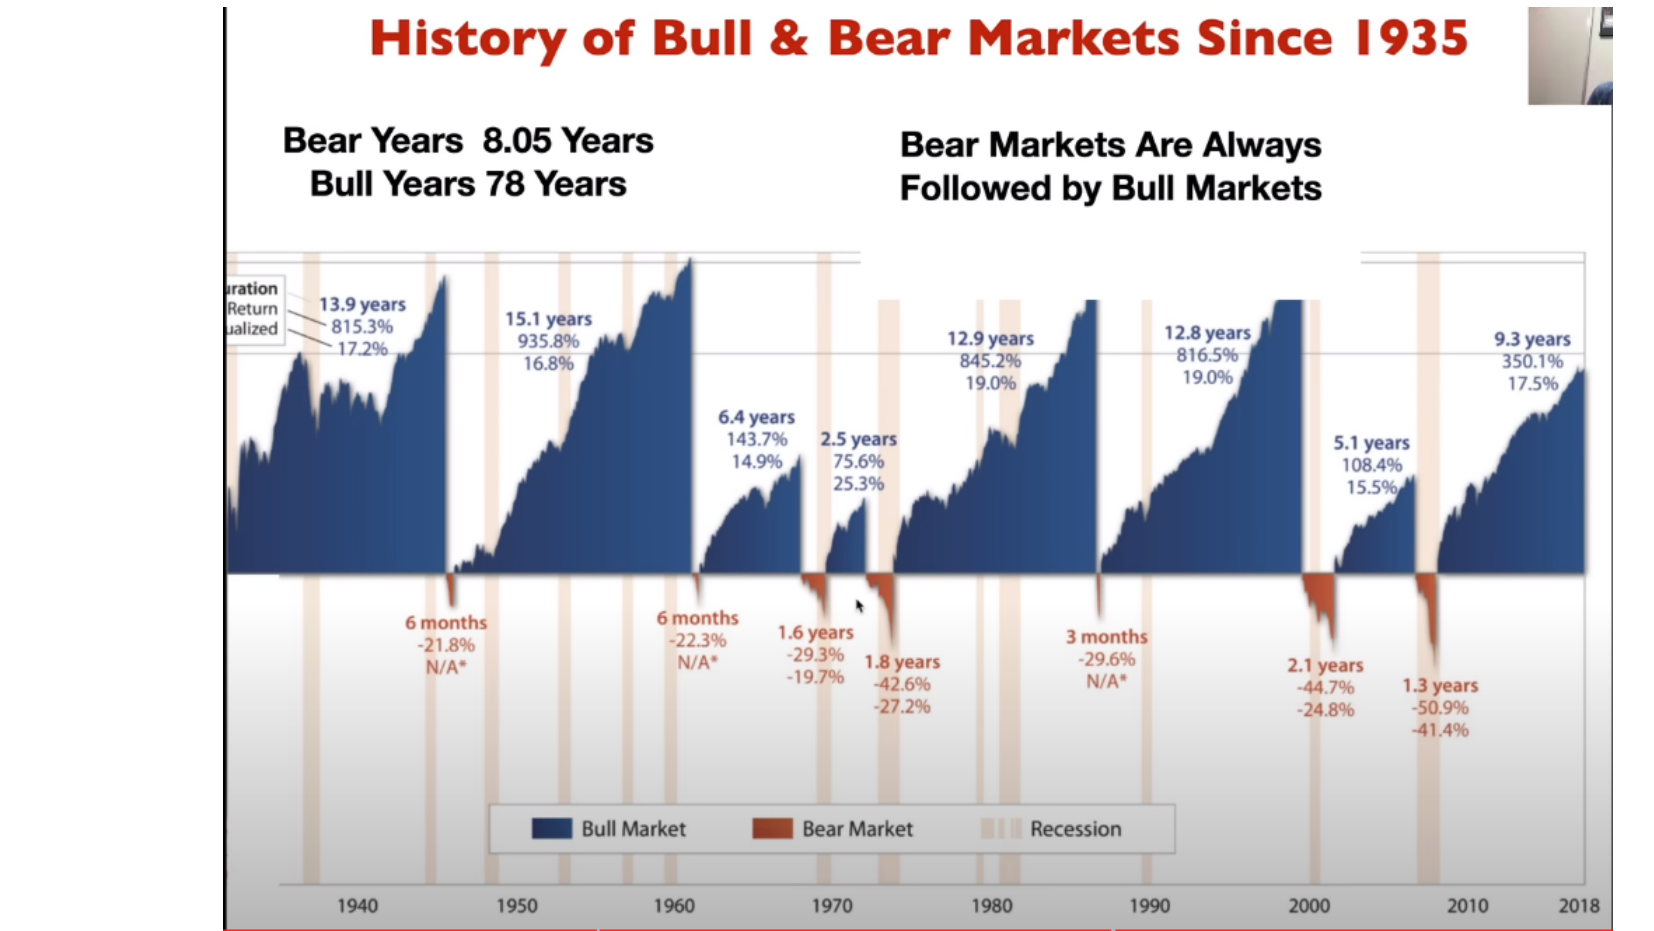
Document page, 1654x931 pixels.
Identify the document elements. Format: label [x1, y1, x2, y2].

picture [223, 7, 1613, 931]
